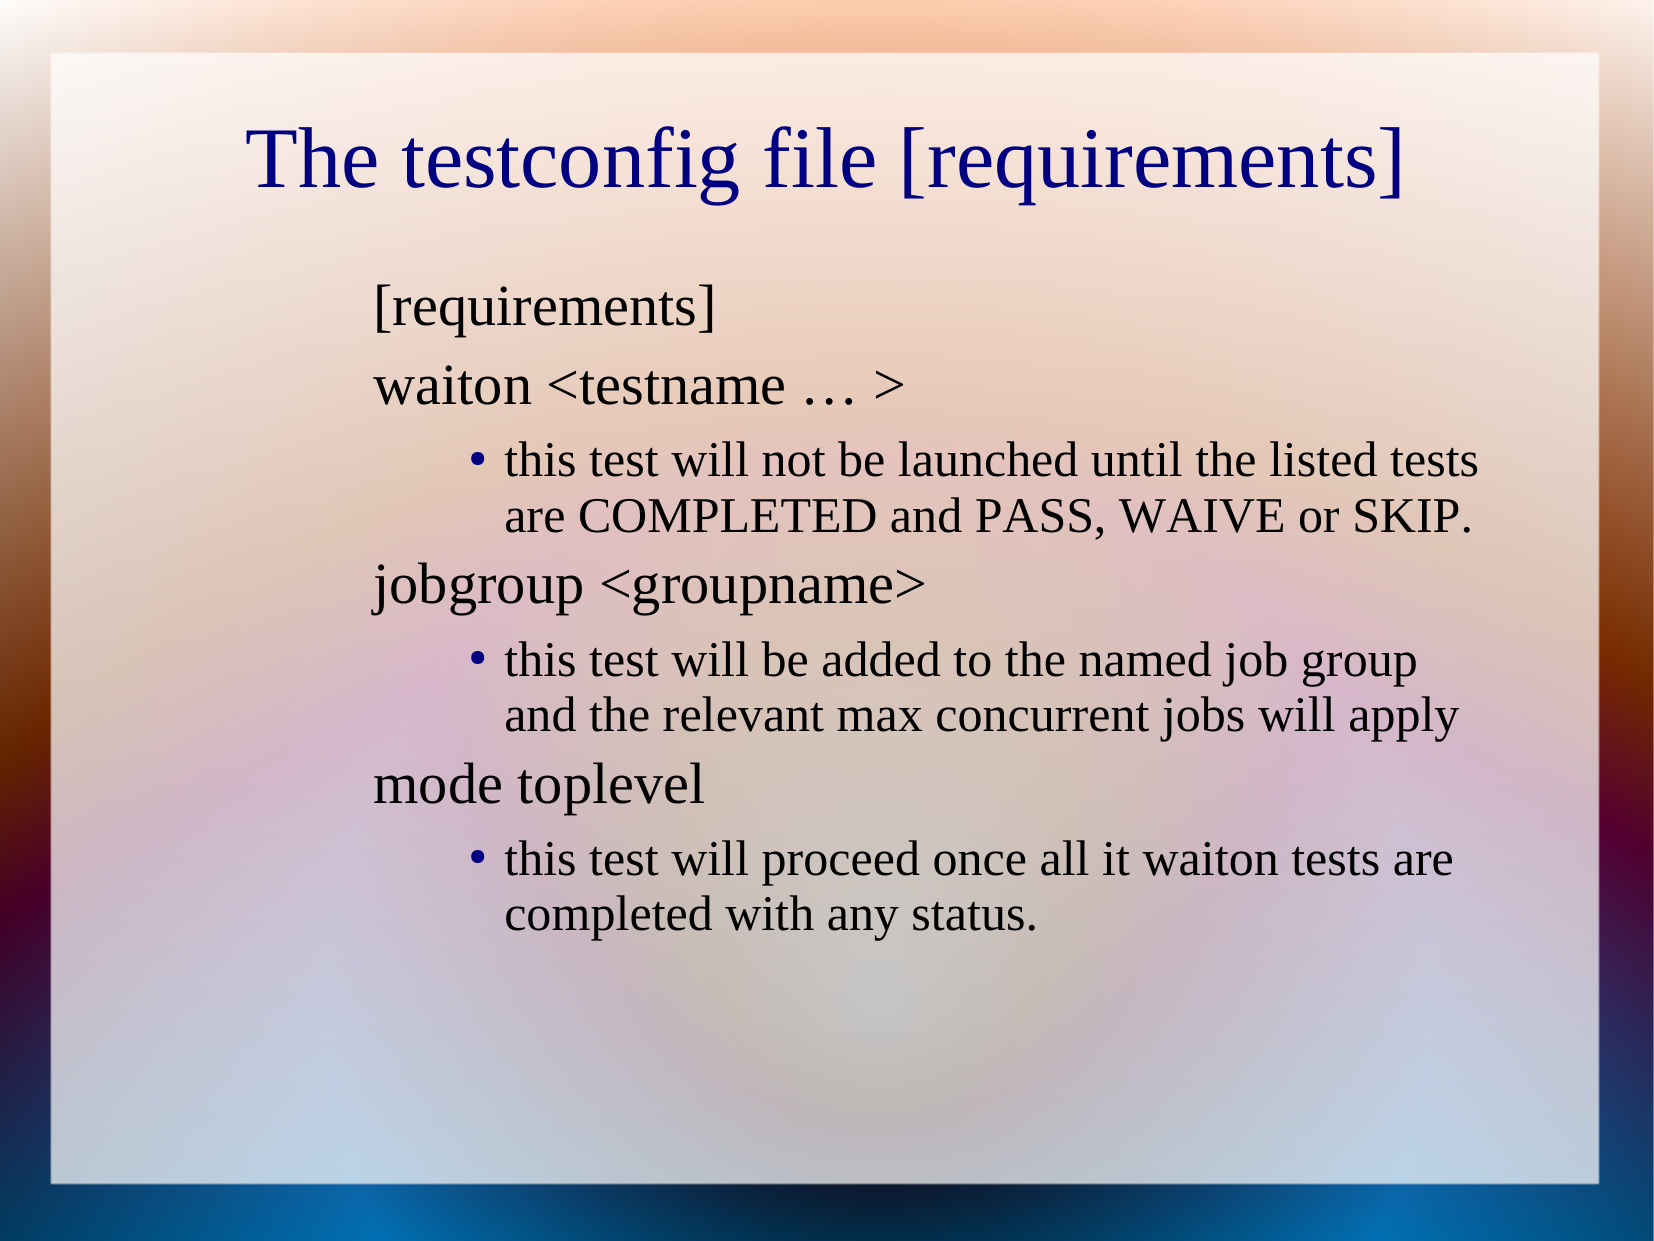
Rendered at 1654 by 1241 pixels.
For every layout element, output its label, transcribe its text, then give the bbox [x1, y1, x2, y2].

list [requirements] waiton <testname … > this test will not be launched until the listed tests are COMPLETED and PASS, WAIVE or SKIP. jobgroup <groupname> this test will be added to the named job group and the relevant max concurrent jobs will apply mode toplevel this test will proceed once all it waiton tests are completed with any status. [141, 273, 1501, 1075]
picture [0, 0, 1654, 1241]
title The testconfig file [requirements] [82, 55, 1571, 263]
